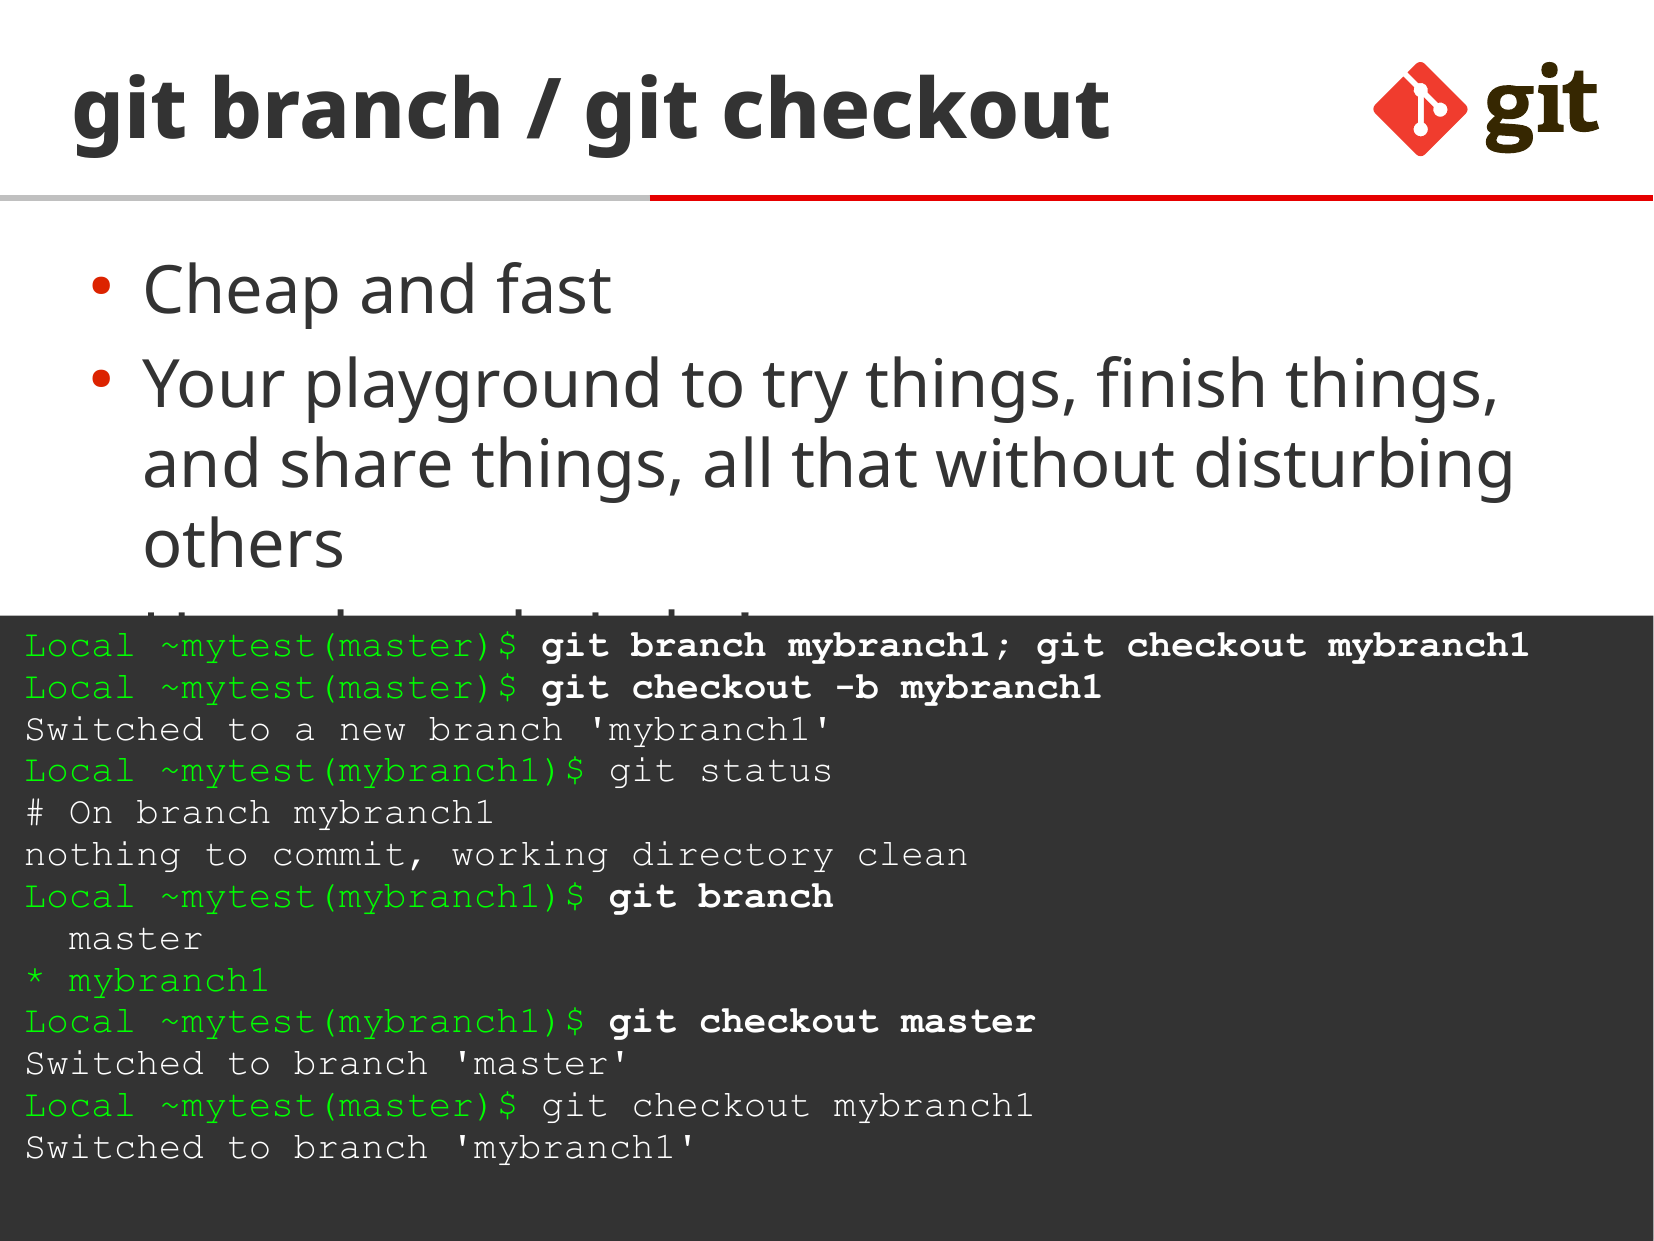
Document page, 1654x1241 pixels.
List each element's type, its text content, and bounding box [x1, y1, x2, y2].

text_box Local ~mytest(master)$ git branch mybranch1; git checkout mybranch1 Local ~mytest(master)$ git checkout -b mybranch1 Switched to a new branch 'mybranch1' Local ~mytest(mybranch1)$ git status # On branch mybranch1 nothing to commit, working directory clean Local ~mytest(mybranch1)$ git branch master * mybranch1 Local ~mytest(mybranch1)$ git checkout master Switched to branch 'master' Local ~mytest(master)$ git checkout mybranch1 Switched to branch 'mybranch1' [0, 615, 1654, 1241]
list Cheap and fast Your playground to try things, finish things, and share things, all that without disturbing others Use a branch, Luke! [56, 239, 1595, 602]
title git branch / git checkout [56, 36, 1546, 175]
